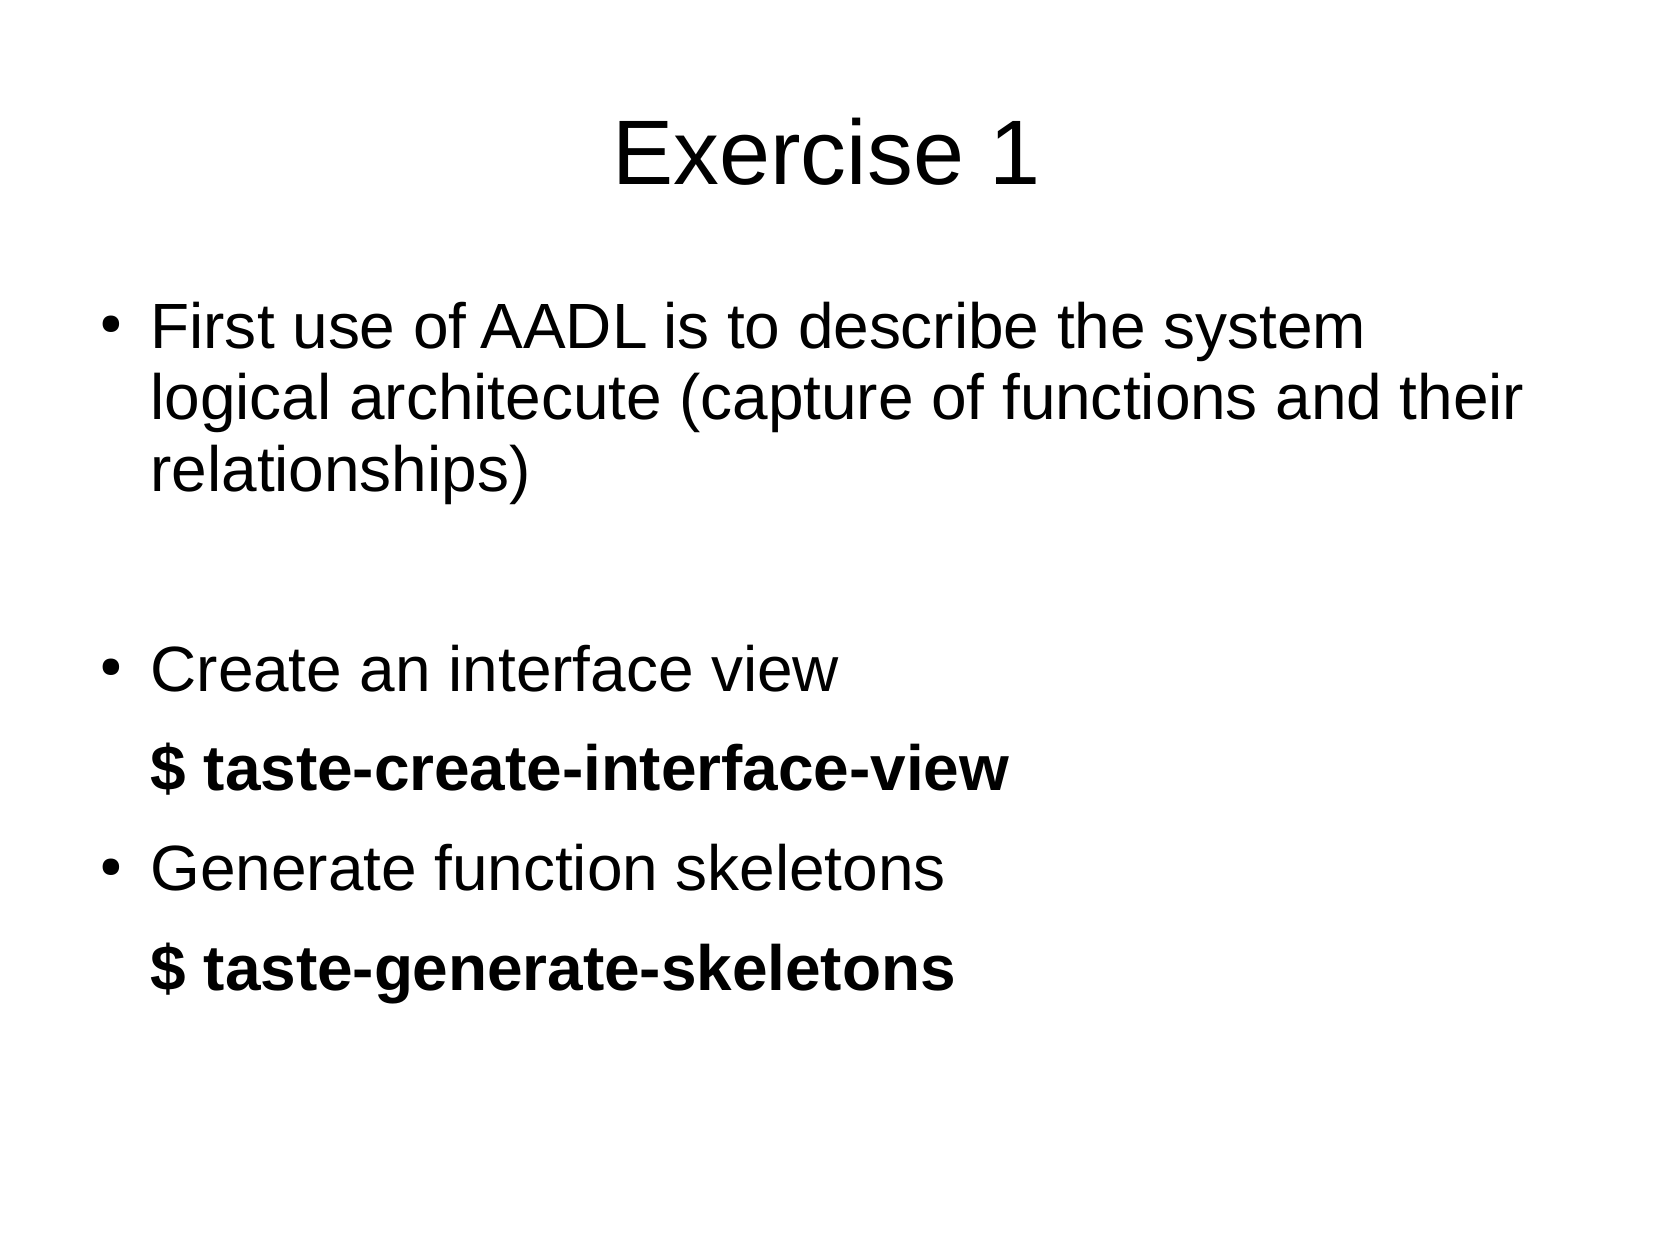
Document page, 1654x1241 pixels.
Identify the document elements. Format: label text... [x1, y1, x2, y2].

list First use of AADL is to describe the system logical architecute (capture of functions and their relationships) Create an interface view $ taste-create-interface-view Generate function skeletons $ taste-generate-skeletons [82, 290, 1538, 1010]
title Exercise 1 [82, 49, 1571, 257]
